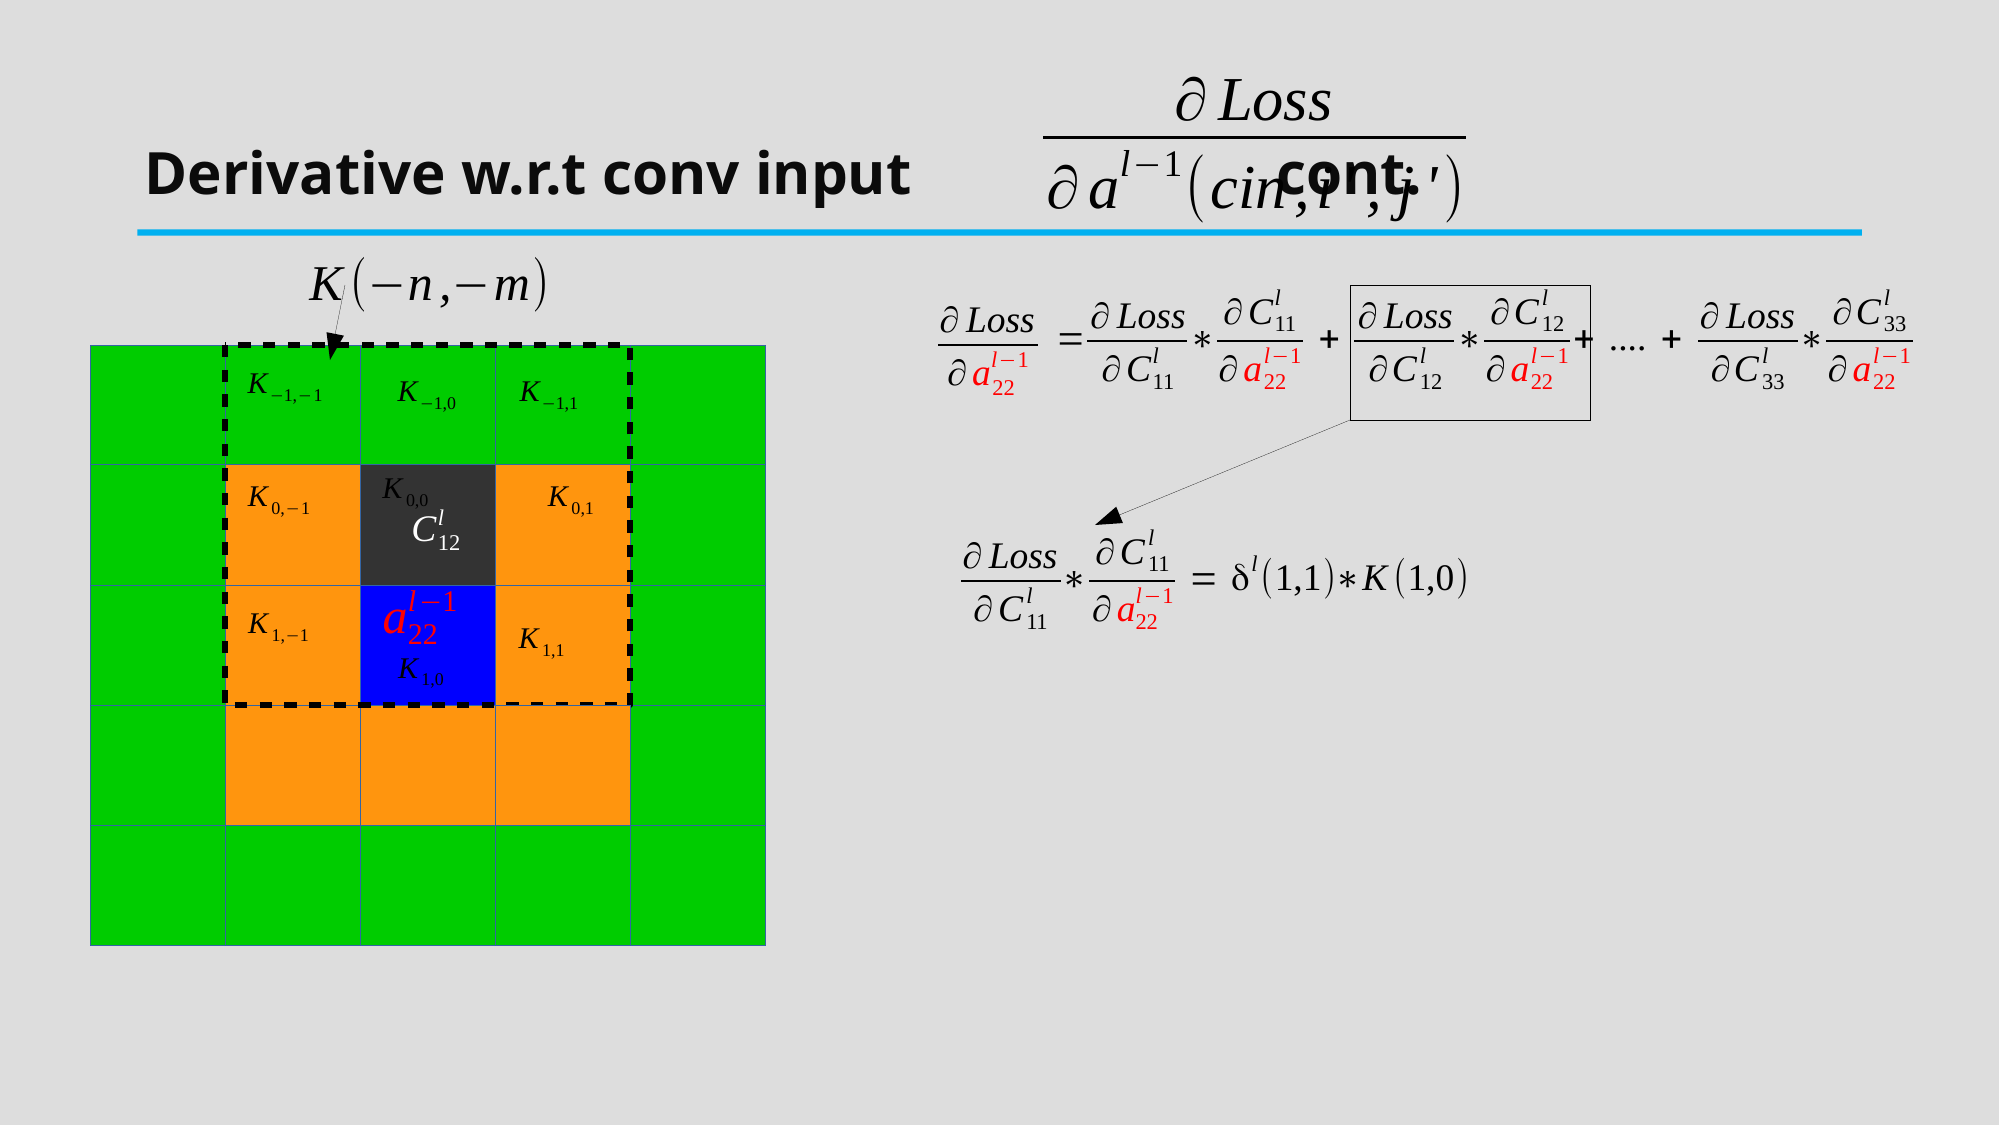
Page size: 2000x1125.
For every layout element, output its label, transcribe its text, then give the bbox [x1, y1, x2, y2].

title Derivative w.r.t conv input cont. [137, 108, 1863, 233]
chart [375, 585, 464, 690]
chart [510, 622, 571, 661]
chart [390, 375, 464, 413]
chart [374, 472, 467, 555]
chart [945, 525, 1475, 635]
chart [540, 479, 601, 518]
chart [240, 367, 329, 405]
chart [930, 285, 1921, 400]
chart [240, 607, 316, 646]
chart [511, 375, 586, 413]
text_box [90, 345, 766, 946]
chart [240, 479, 316, 518]
chart [1033, 64, 1475, 226]
chart [300, 255, 556, 316]
